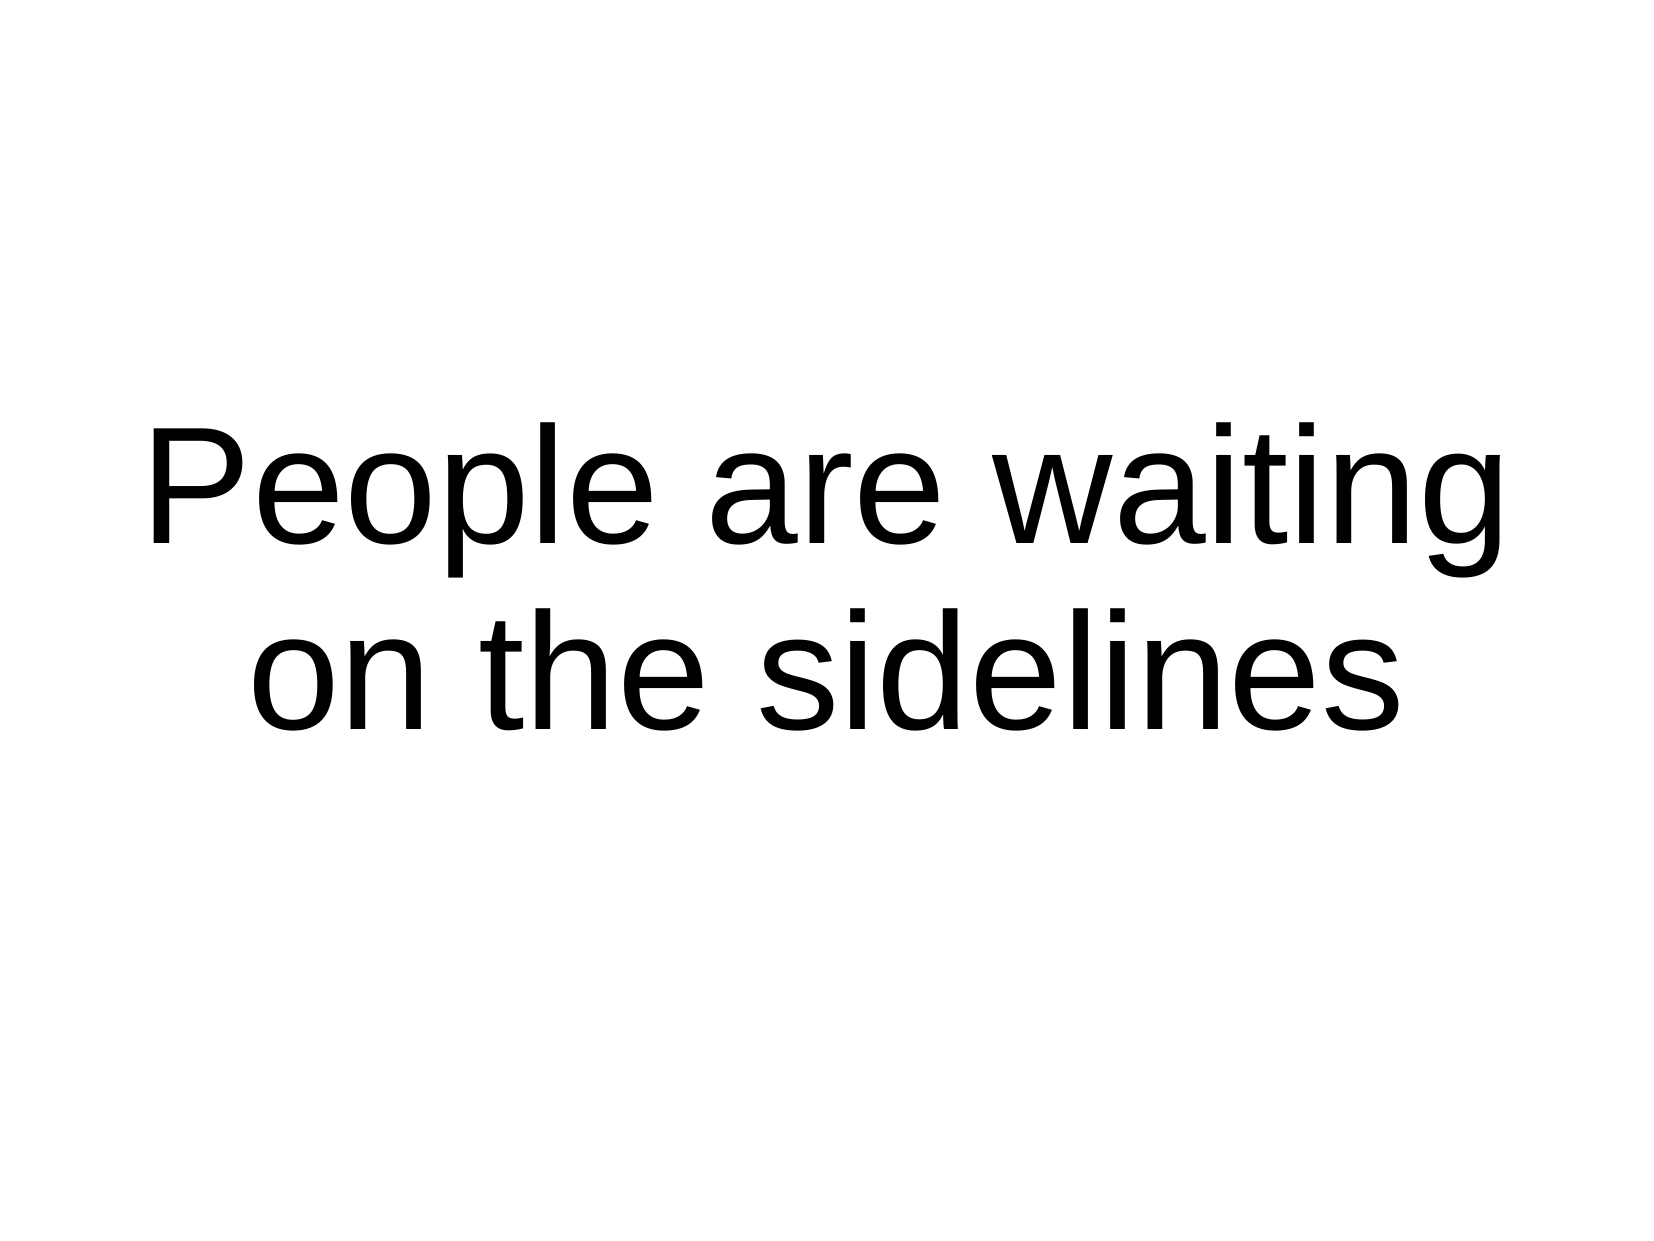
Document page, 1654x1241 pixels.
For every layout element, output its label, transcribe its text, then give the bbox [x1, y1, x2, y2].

subtitle People are waiting on the sidelines [82, 49, 1571, 1109]
